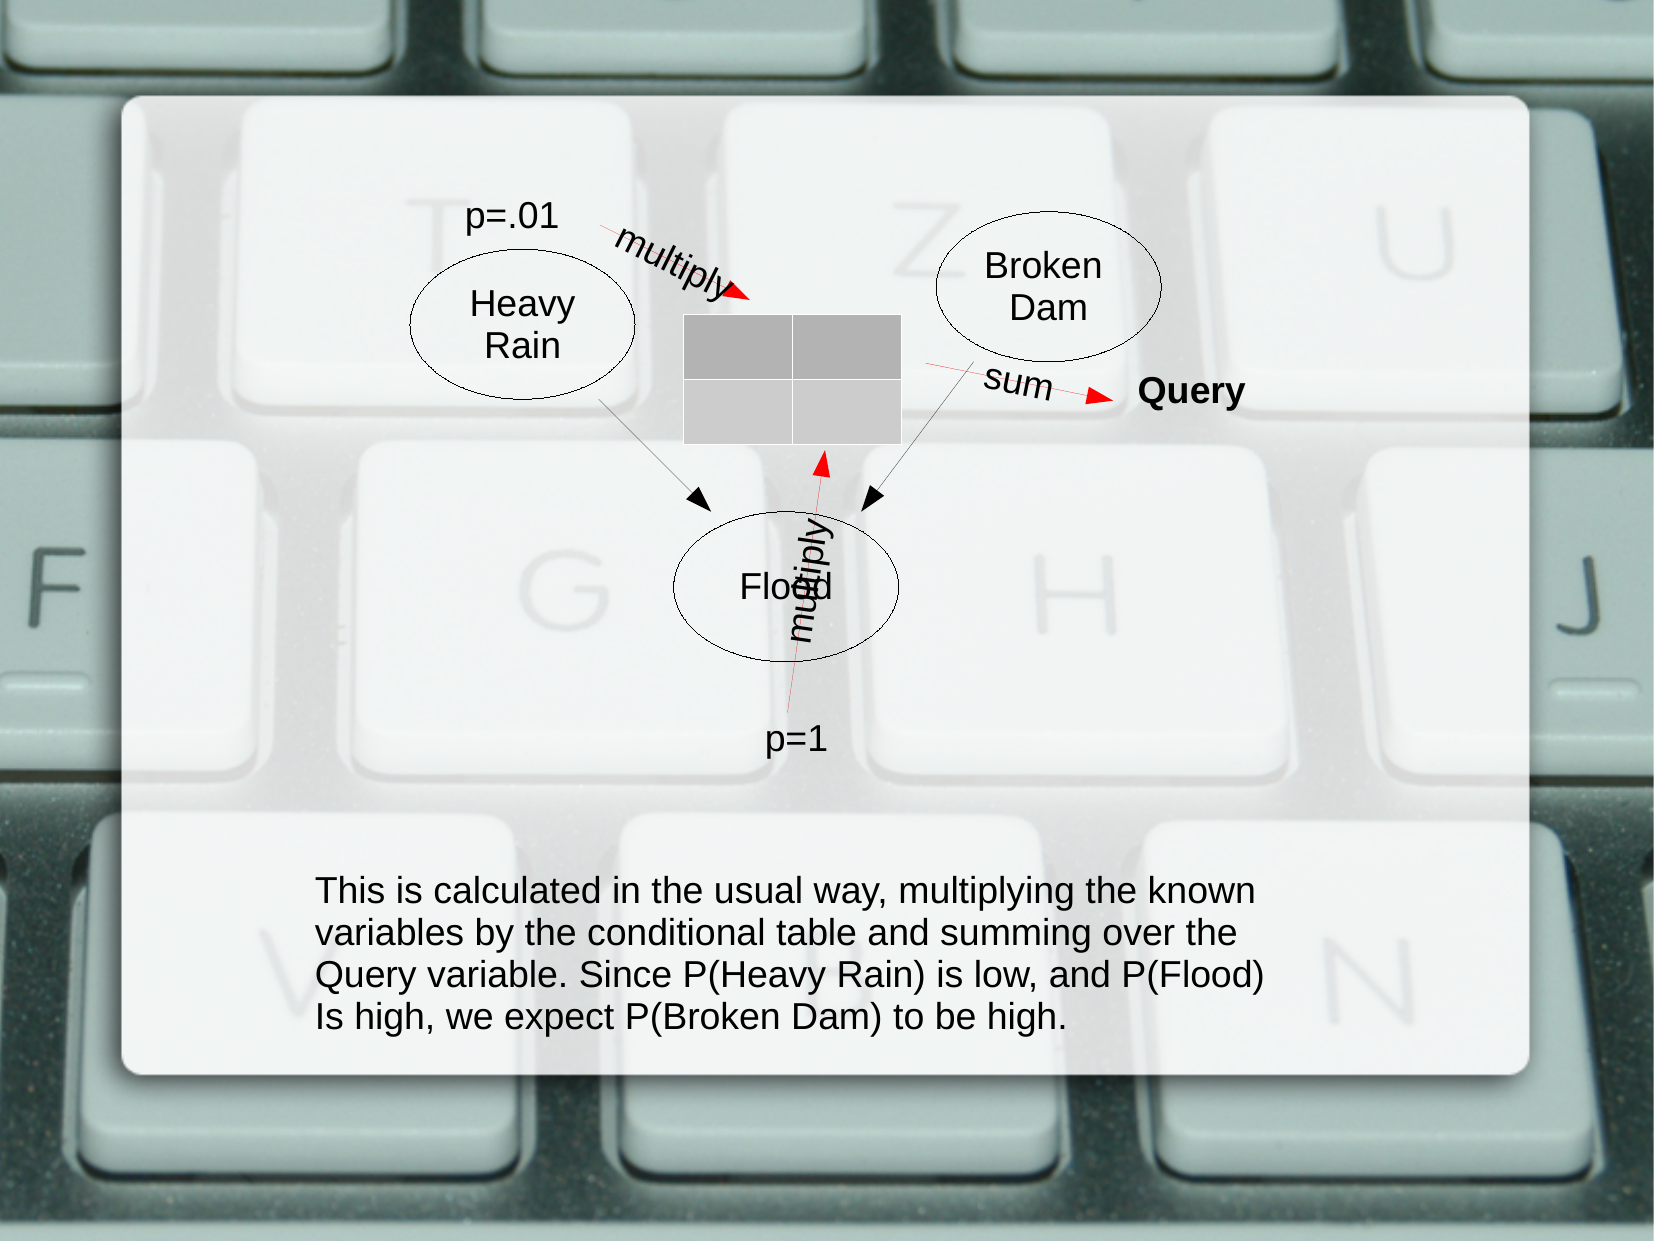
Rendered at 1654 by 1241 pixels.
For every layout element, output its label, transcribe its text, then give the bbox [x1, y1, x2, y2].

text_box Flood [795, 514, 899, 662]
text_box p=1 [750, 709, 844, 767]
text_box p=.01 [450, 187, 575, 245]
text_box Flood [673, 511, 815, 662]
text_box Flood [810, 550, 821, 560]
table_header [793, 315, 901, 379]
text_box Broken Dam [936, 211, 1162, 362]
text_box Flood [817, 581, 827, 597]
text_box Query [1122, 361, 1261, 419]
table_header [684, 315, 792, 379]
table_cell [684, 380, 792, 444]
text_box This is calculated in the usual way, multiplying the known variables by the conditional table and summing over the Query variable. Since P(Heavy Rain) is low, and P(Flood) Is high, we expect P(Broken Dam) to be high. [300, 862, 1281, 1046]
table_cell [793, 380, 901, 444]
text_box Heavy Rain [409, 249, 636, 400]
picture [0, 0, 1654, 1241]
